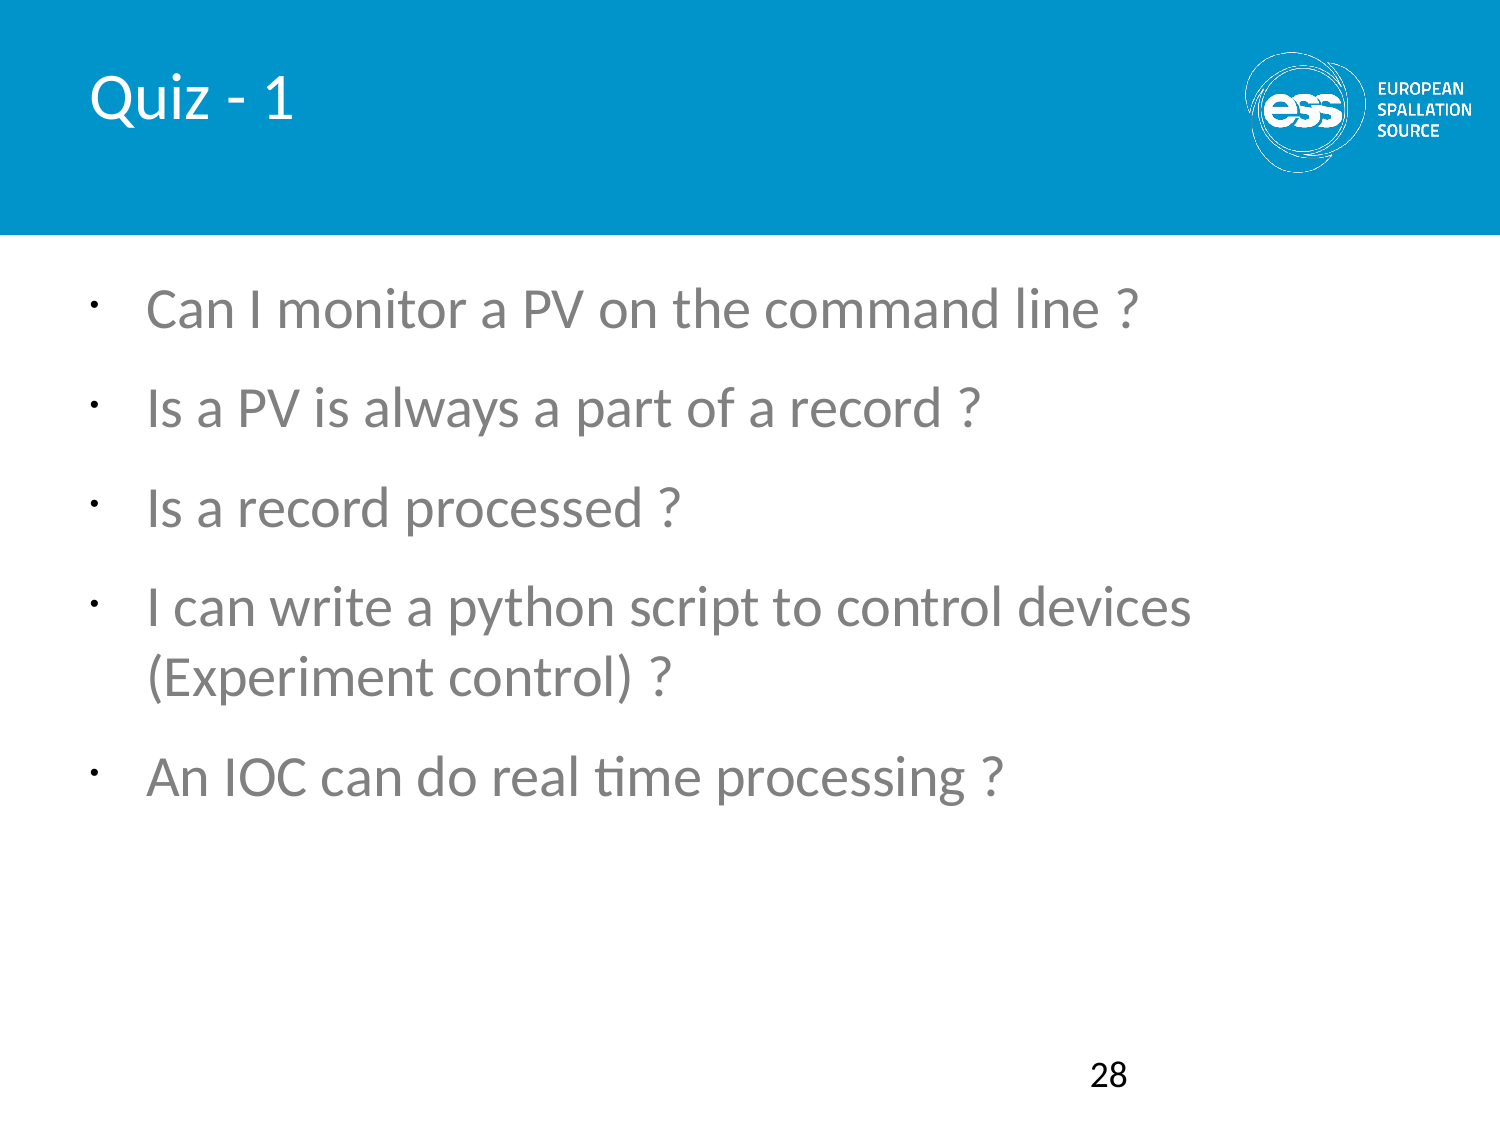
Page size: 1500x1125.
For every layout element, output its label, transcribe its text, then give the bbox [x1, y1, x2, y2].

picture [1379, 83, 1385, 94]
picture [1443, 86, 1450, 93]
picture [1264, 94, 1342, 127]
picture [1400, 83, 1407, 94]
picture [1389, 104, 1393, 115]
picture [1409, 104, 1415, 115]
picture [1454, 83, 1458, 94]
picture [1398, 109, 1406, 115]
picture [1418, 104, 1423, 115]
title Quiz - 1 [75, 45, 1247, 233]
slide_number <number> [1074, 1042, 1425, 1103]
picture [1423, 83, 1430, 94]
list Can I monitor a PV on the command line ? Is a PV is always a part of a record ? Is a record processed ? I can write a python script to control devices (Experiment control) ? An IOC can do real time processing ? [75, 262, 1425, 1005]
picture [1422, 125, 1428, 134]
picture [1432, 125, 1438, 136]
picture [1436, 104, 1444, 115]
